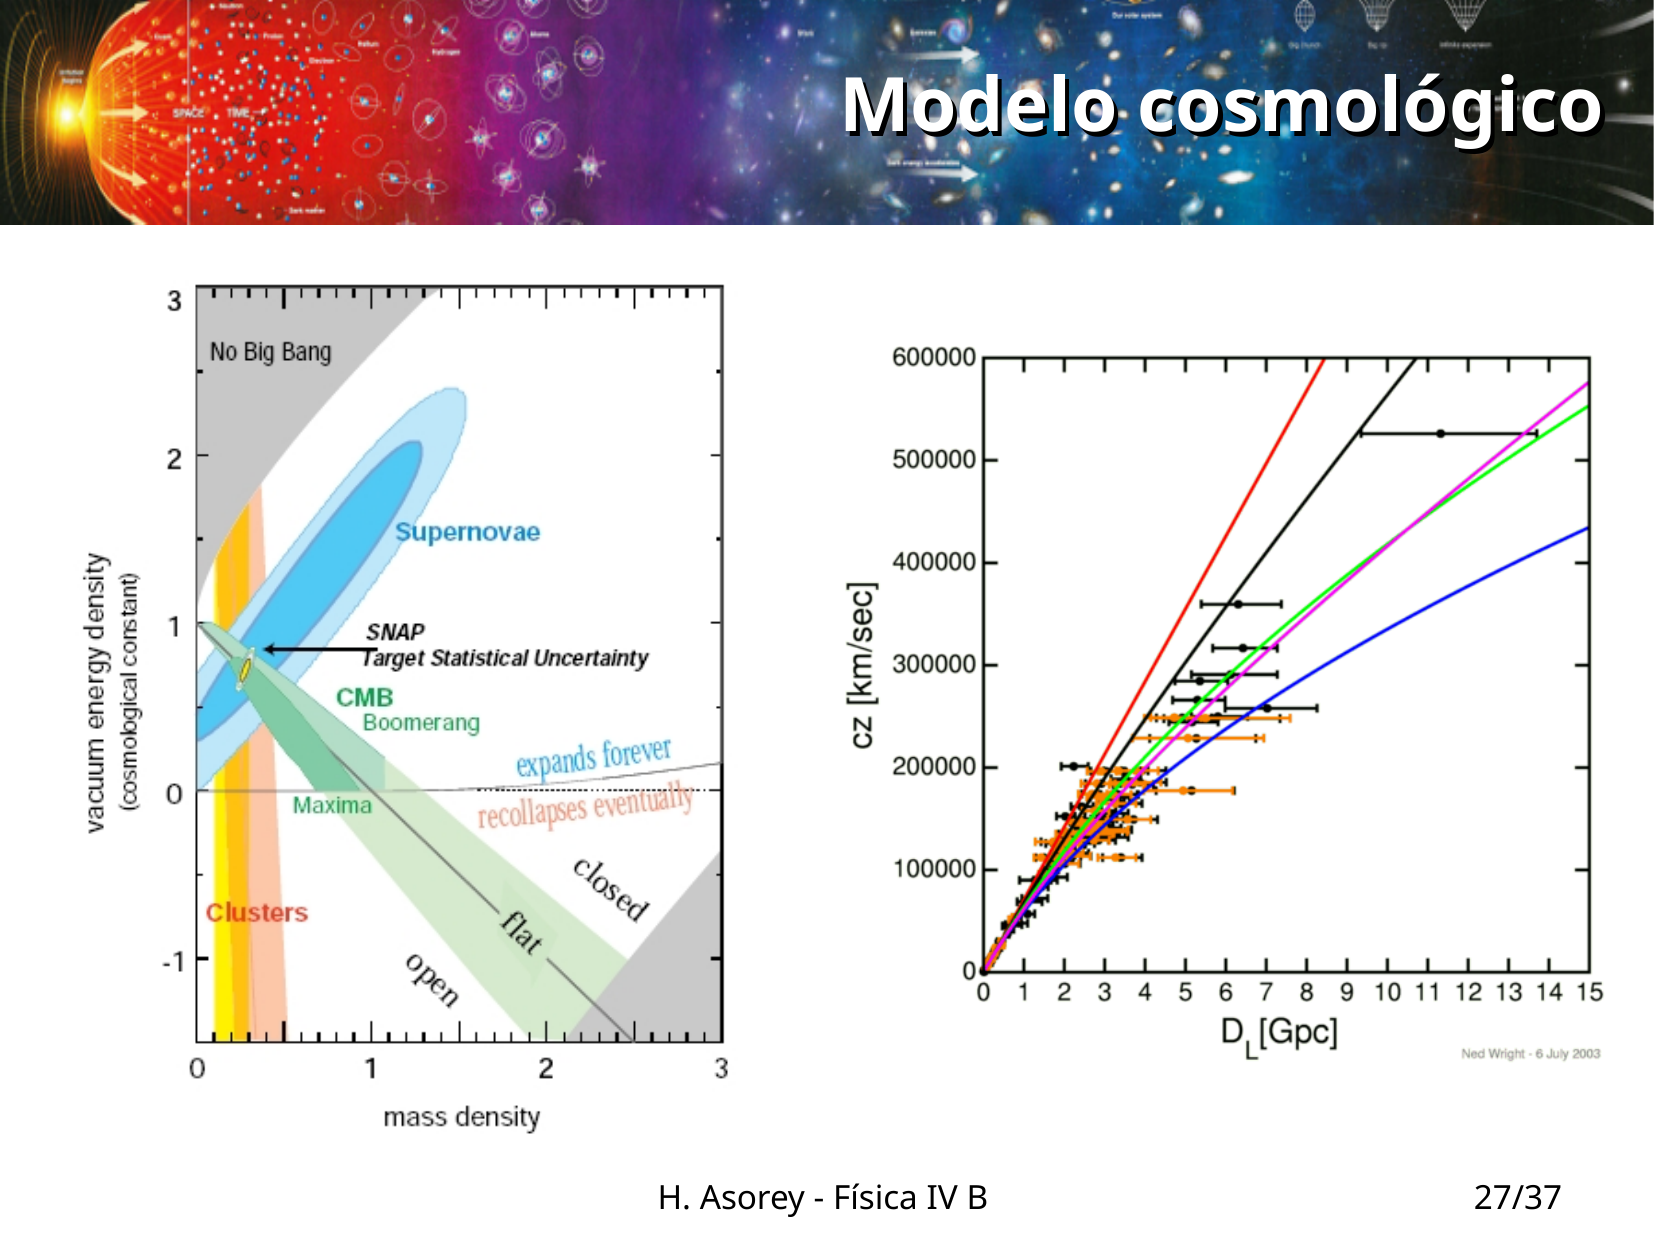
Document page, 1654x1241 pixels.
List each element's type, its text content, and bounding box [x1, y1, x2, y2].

picture [0, 0, 1654, 225]
picture [844, 345, 1606, 1065]
title Modelo cosmológico [45, 15, 1606, 191]
picture [45, 267, 807, 1143]
